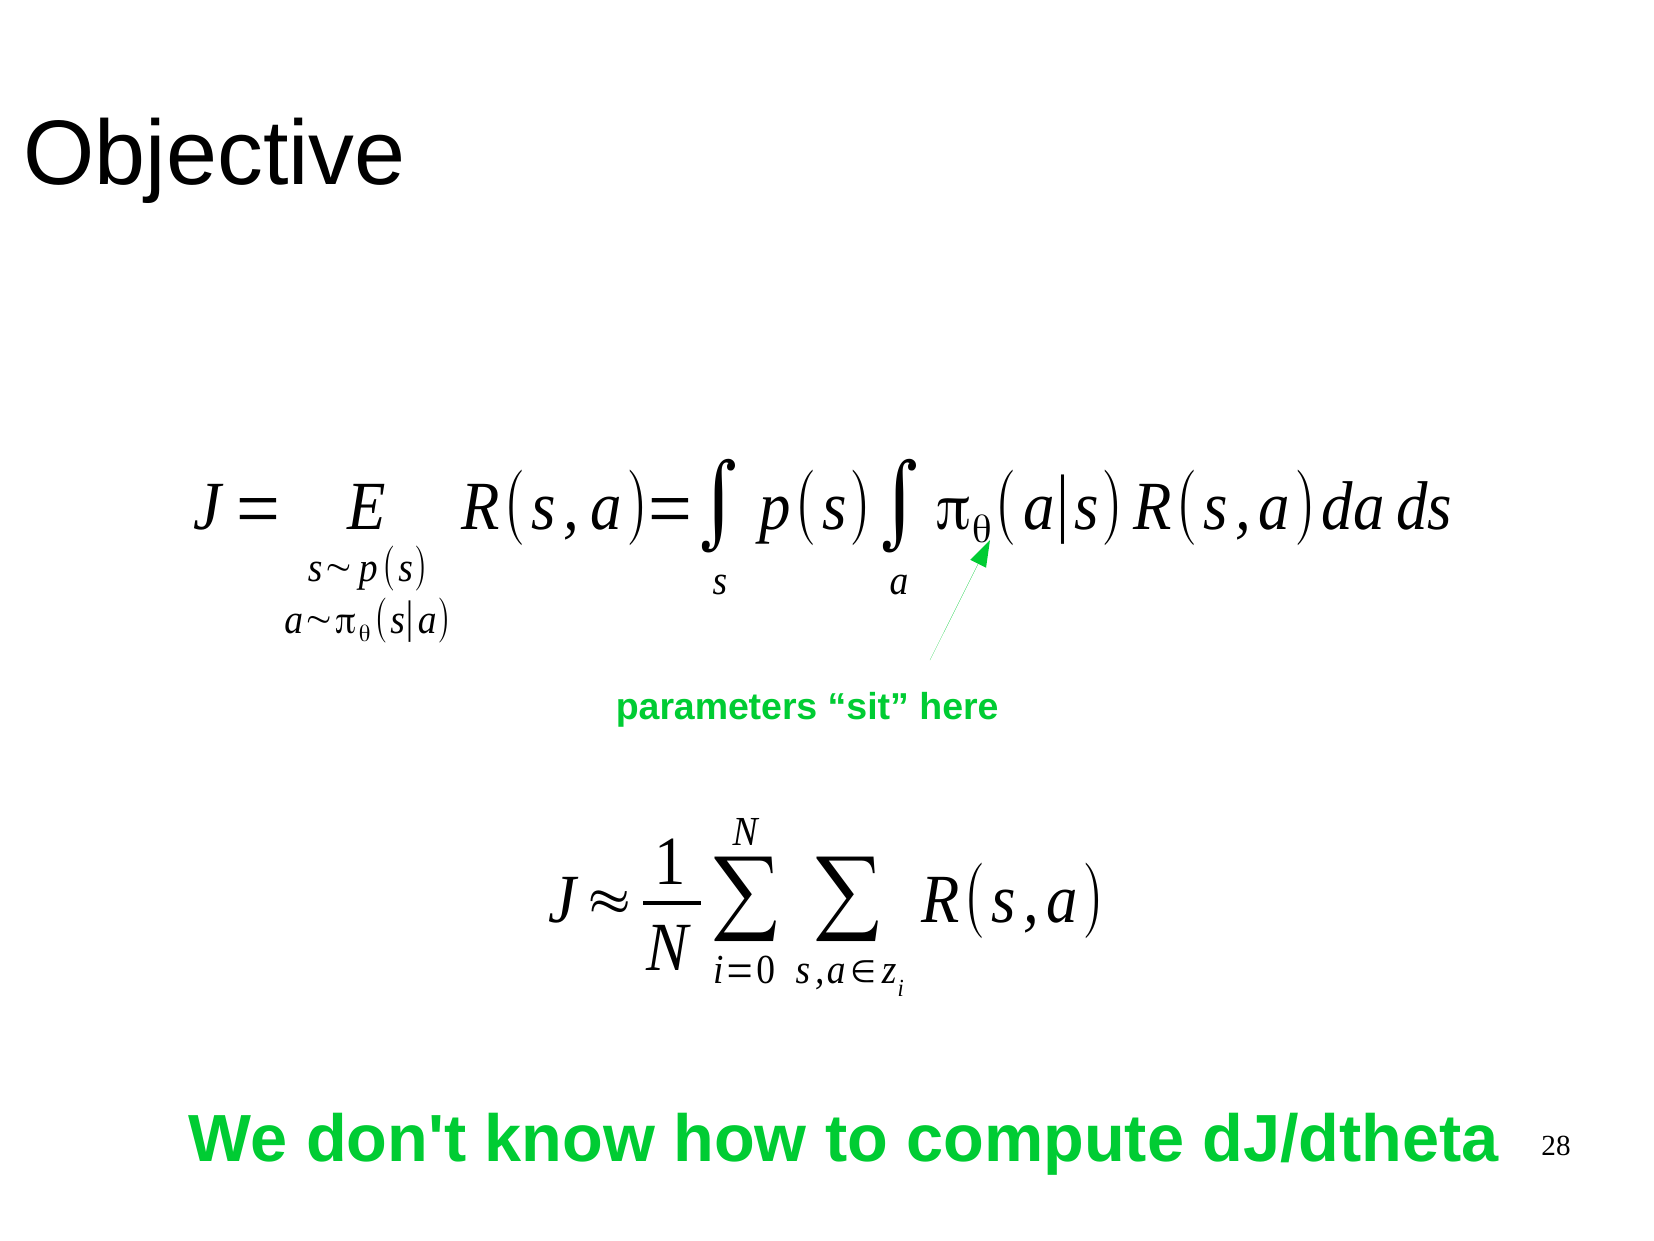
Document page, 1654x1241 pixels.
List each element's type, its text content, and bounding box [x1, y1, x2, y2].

chart [178, 452, 1467, 645]
text_box We don't know how to compute dJ/dtheta [104, 1093, 1585, 1183]
chart [532, 806, 1120, 1002]
text_box parameters “sit” here [594, 678, 1021, 736]
title Objective [23, 49, 1512, 257]
